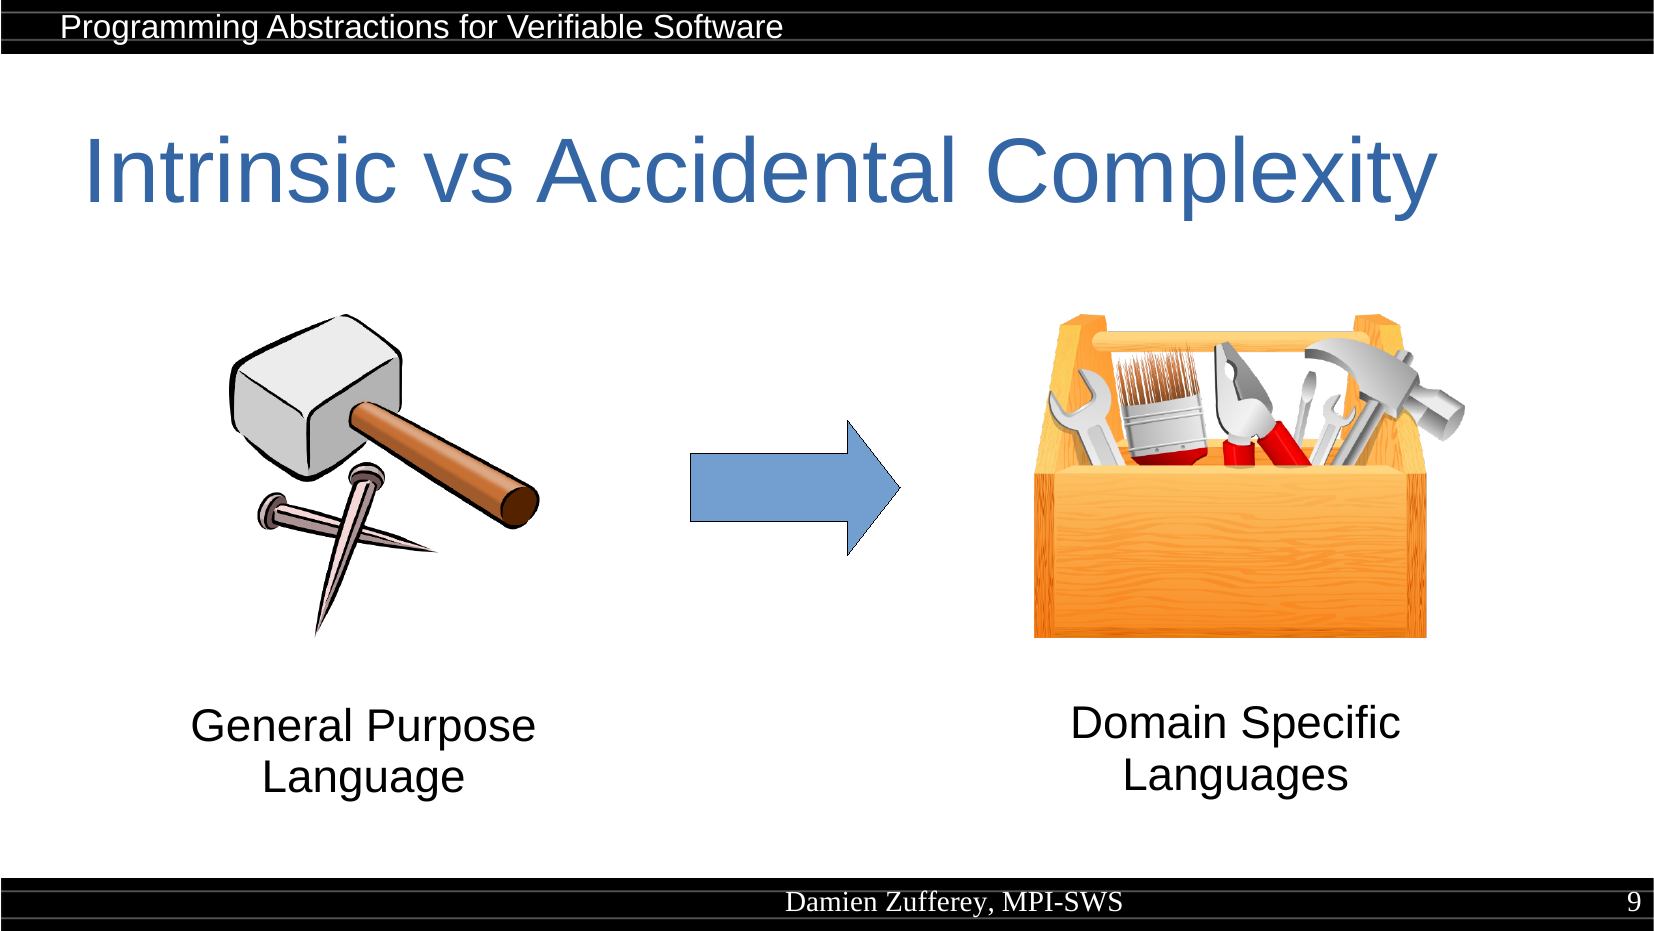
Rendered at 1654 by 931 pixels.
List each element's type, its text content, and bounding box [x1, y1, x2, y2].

picture [1, 0, 1654, 54]
picture [1034, 314, 1465, 638]
text_box General Purpose Language [175, 692, 616, 811]
picture [1, 878, 1654, 931]
text_box Domain Specific Languages [1055, 690, 1417, 808]
title Intrinsic vs Accidental Complexity [82, 92, 1571, 249]
text_box [690, 420, 901, 556]
picture [229, 314, 550, 638]
